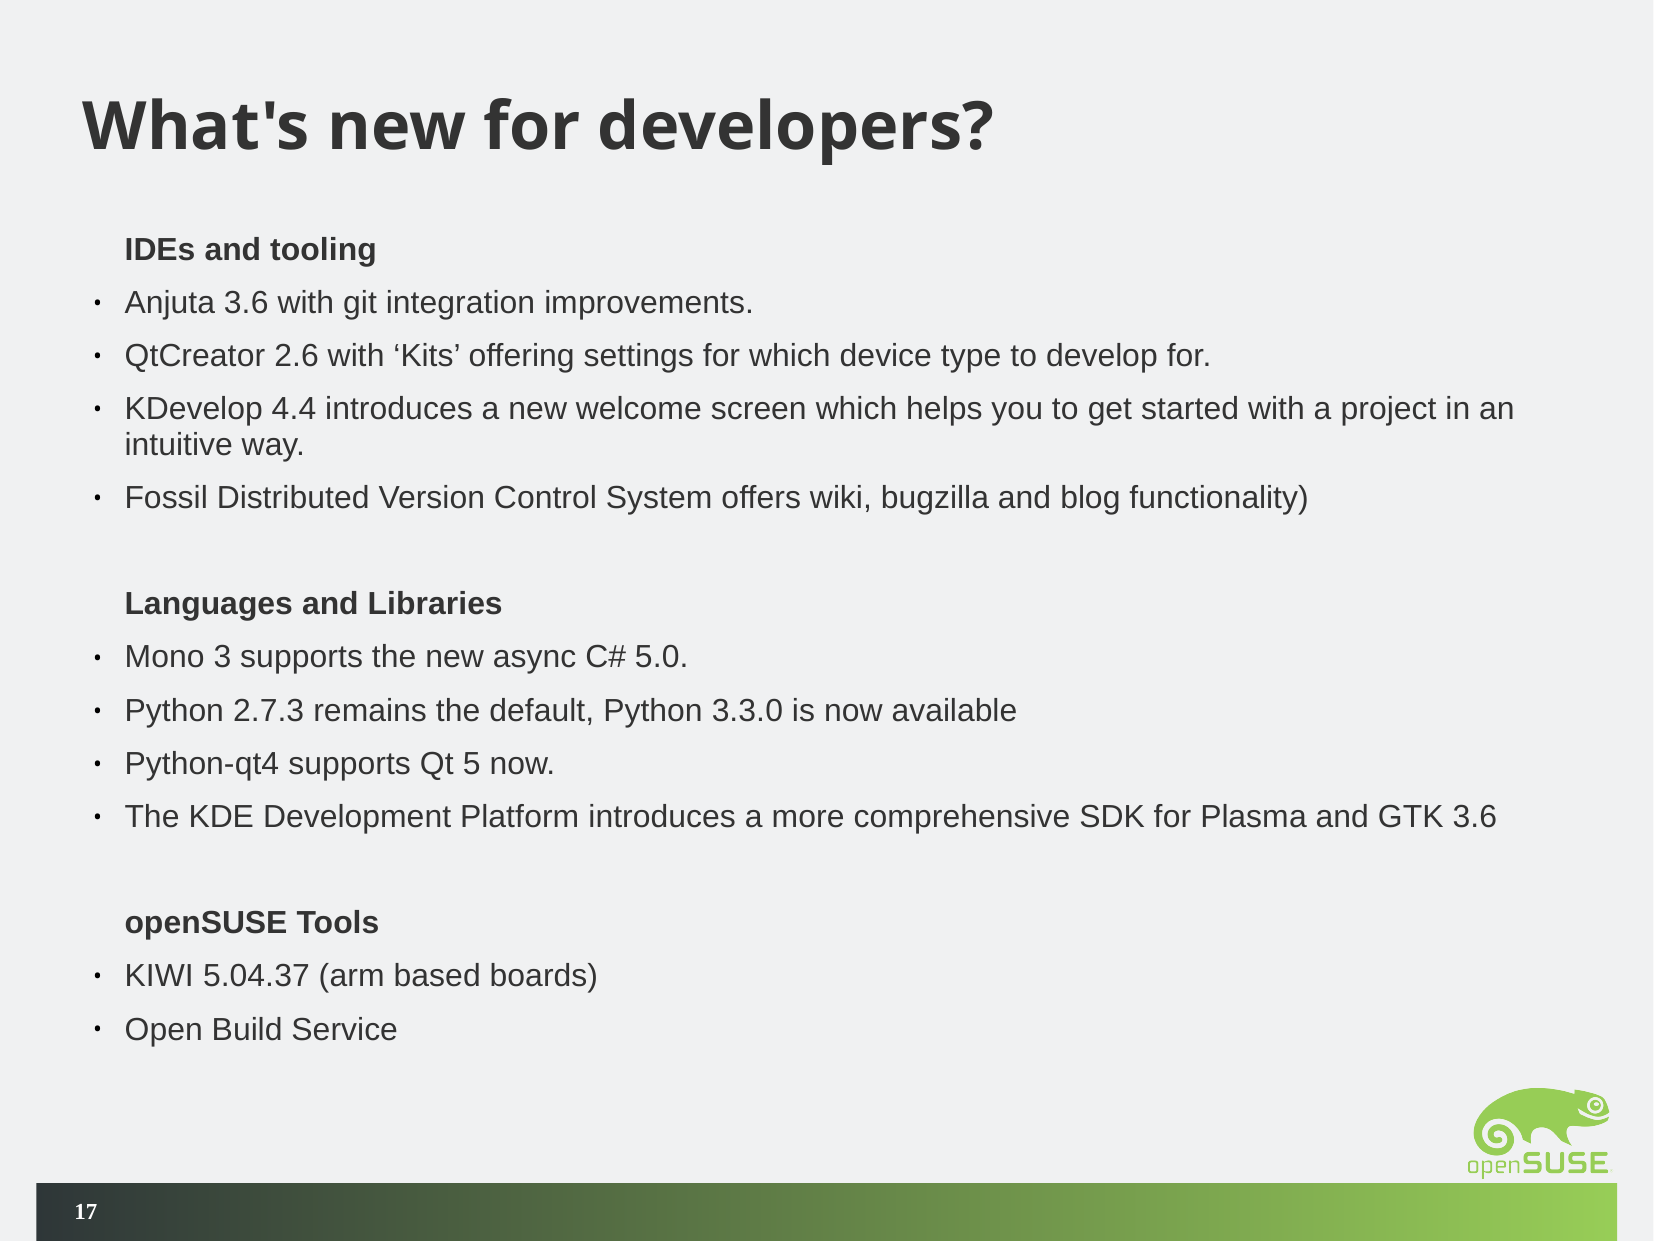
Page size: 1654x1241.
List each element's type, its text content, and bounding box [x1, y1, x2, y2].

picture [0, 0, 1654, 1241]
title What's new for developers? [82, 49, 1571, 198]
list IDEs and tooling Anjuta 3.6 with git integration improvements. QtCreator 2.6 with ‘Kits’ offering settings for which device type to develop for. KDevelop 4.4 introduces a new welcome screen which helps you to get started with a project in an intuitive way. Fossil Distributed Version Control System offers wiki, bugzilla and blog functionality) Languages and Libraries Mono 3 supports the new async C# 5.0. Python 2.7.3 remains the default, Python 3.3.0 is now available Python-qt4 supports Qt 5 now. The KDE Development Platform introduces a more comprehensive SDK for Plasma and GTK 3.6 openSUSE Tools KIWI 5.04.37 (arm based boards) Open Build Service [82, 231, 1571, 1050]
